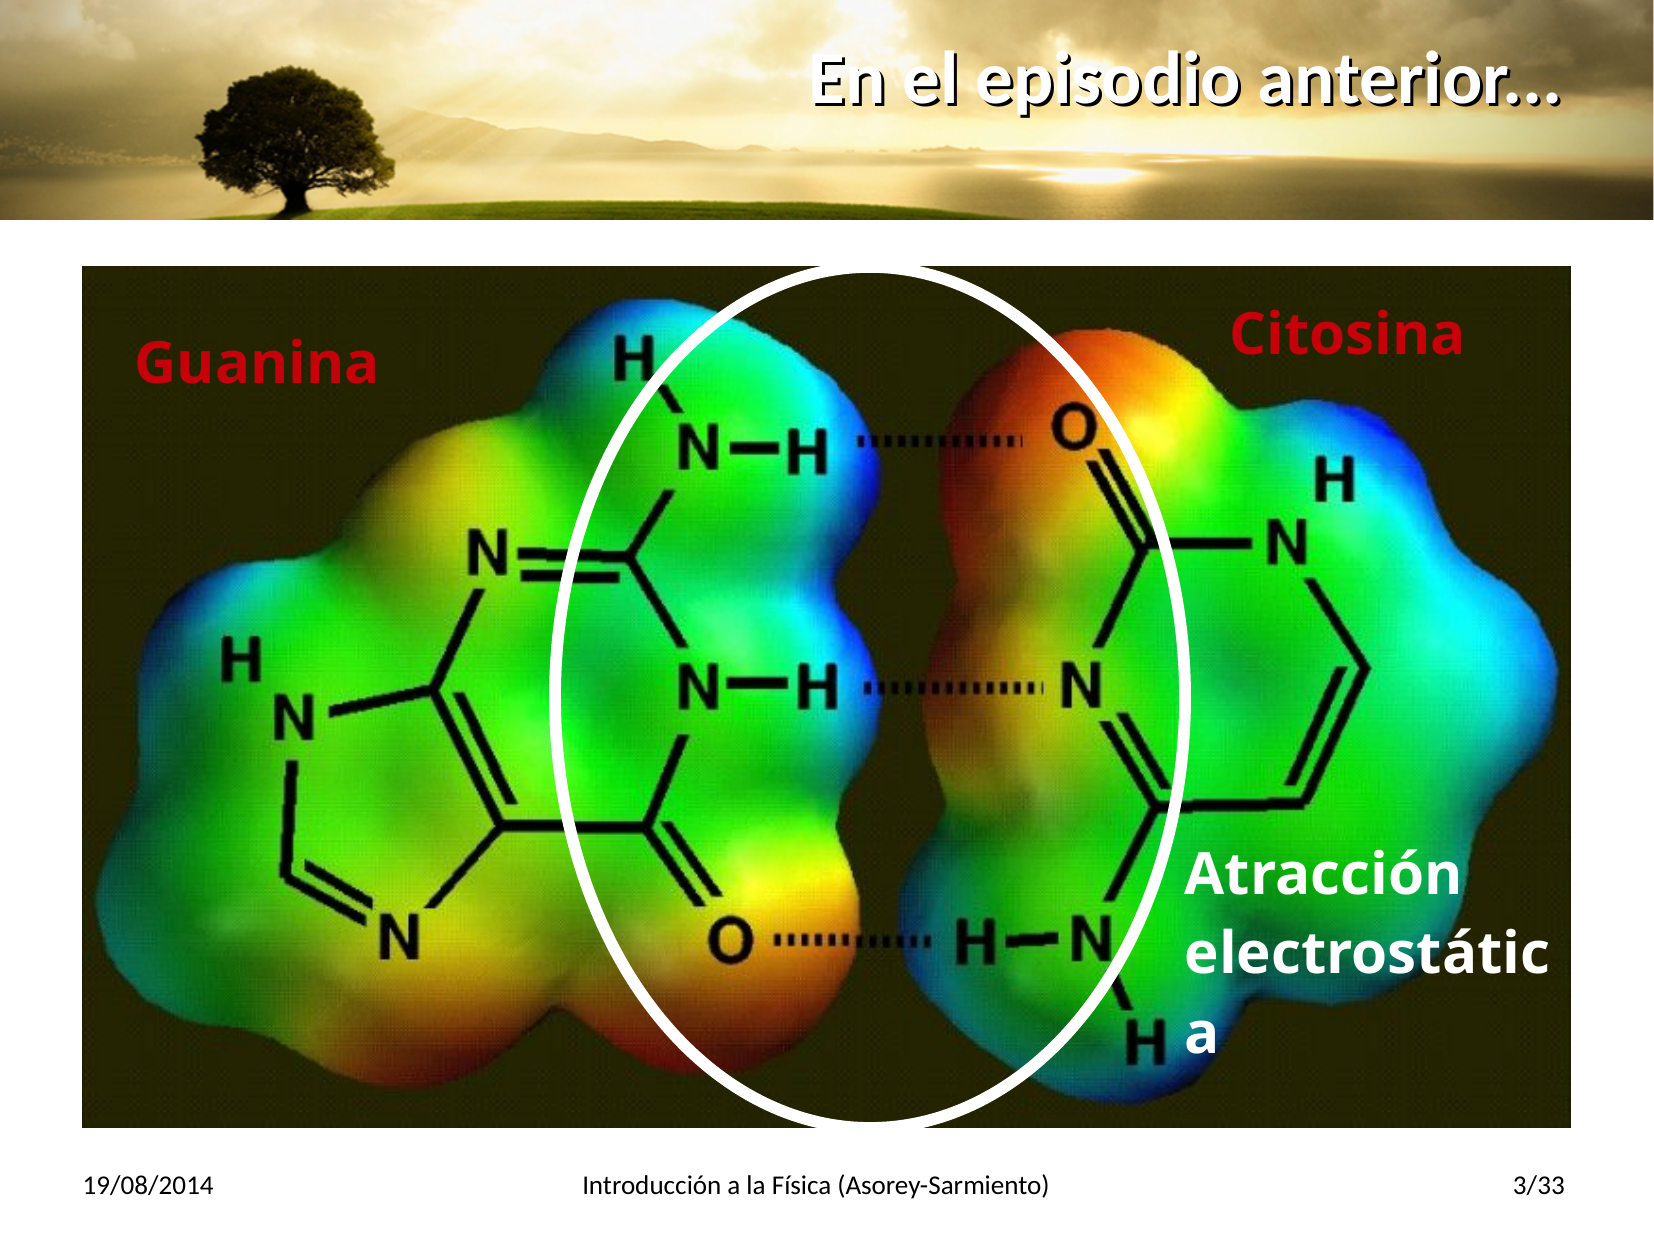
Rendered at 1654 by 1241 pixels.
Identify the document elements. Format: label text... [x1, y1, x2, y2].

picture [923, 857, 1571, 1129]
picture [924, 266, 1571, 825]
title En el episodio anterior... [75, 19, 1564, 151]
text_box Citosina [1215, 285, 1516, 370]
picture [561, 273, 1179, 1122]
picture [82, 266, 817, 1129]
picture [0, 0, 1654, 220]
text_box Atracción electrostática [1170, 825, 1591, 980]
text_box Guanina [120, 313, 421, 399]
